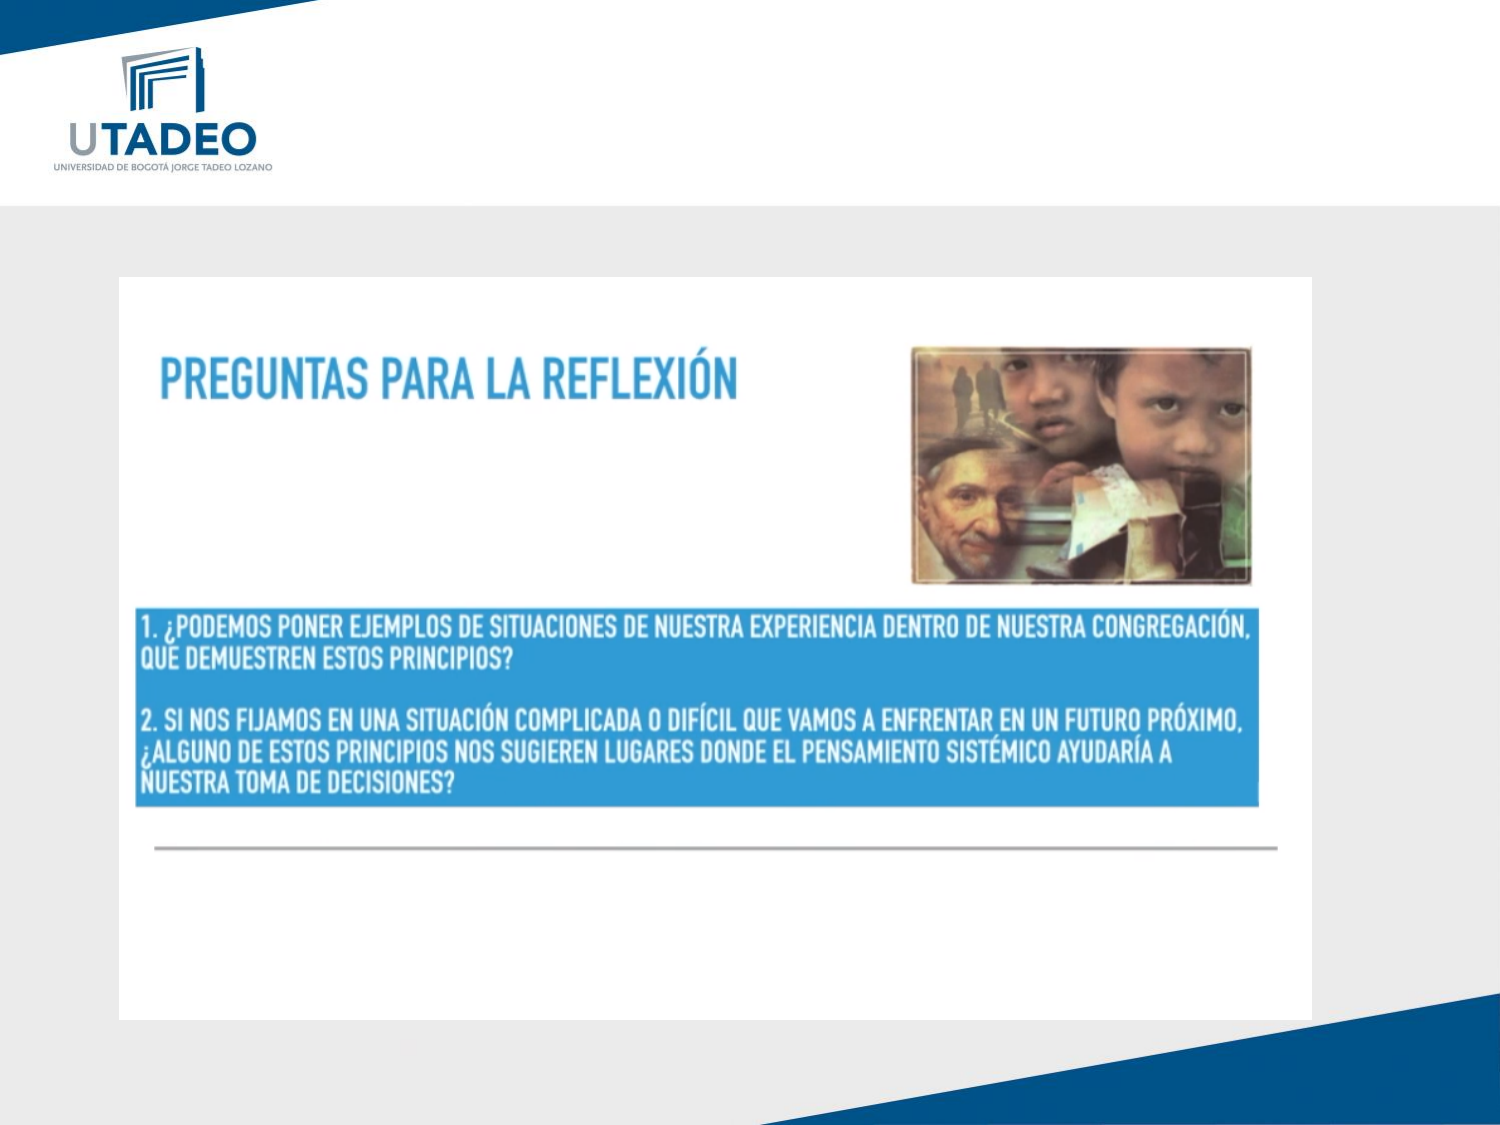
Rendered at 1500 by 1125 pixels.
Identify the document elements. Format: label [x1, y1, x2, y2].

picture [119, 277, 1312, 1020]
